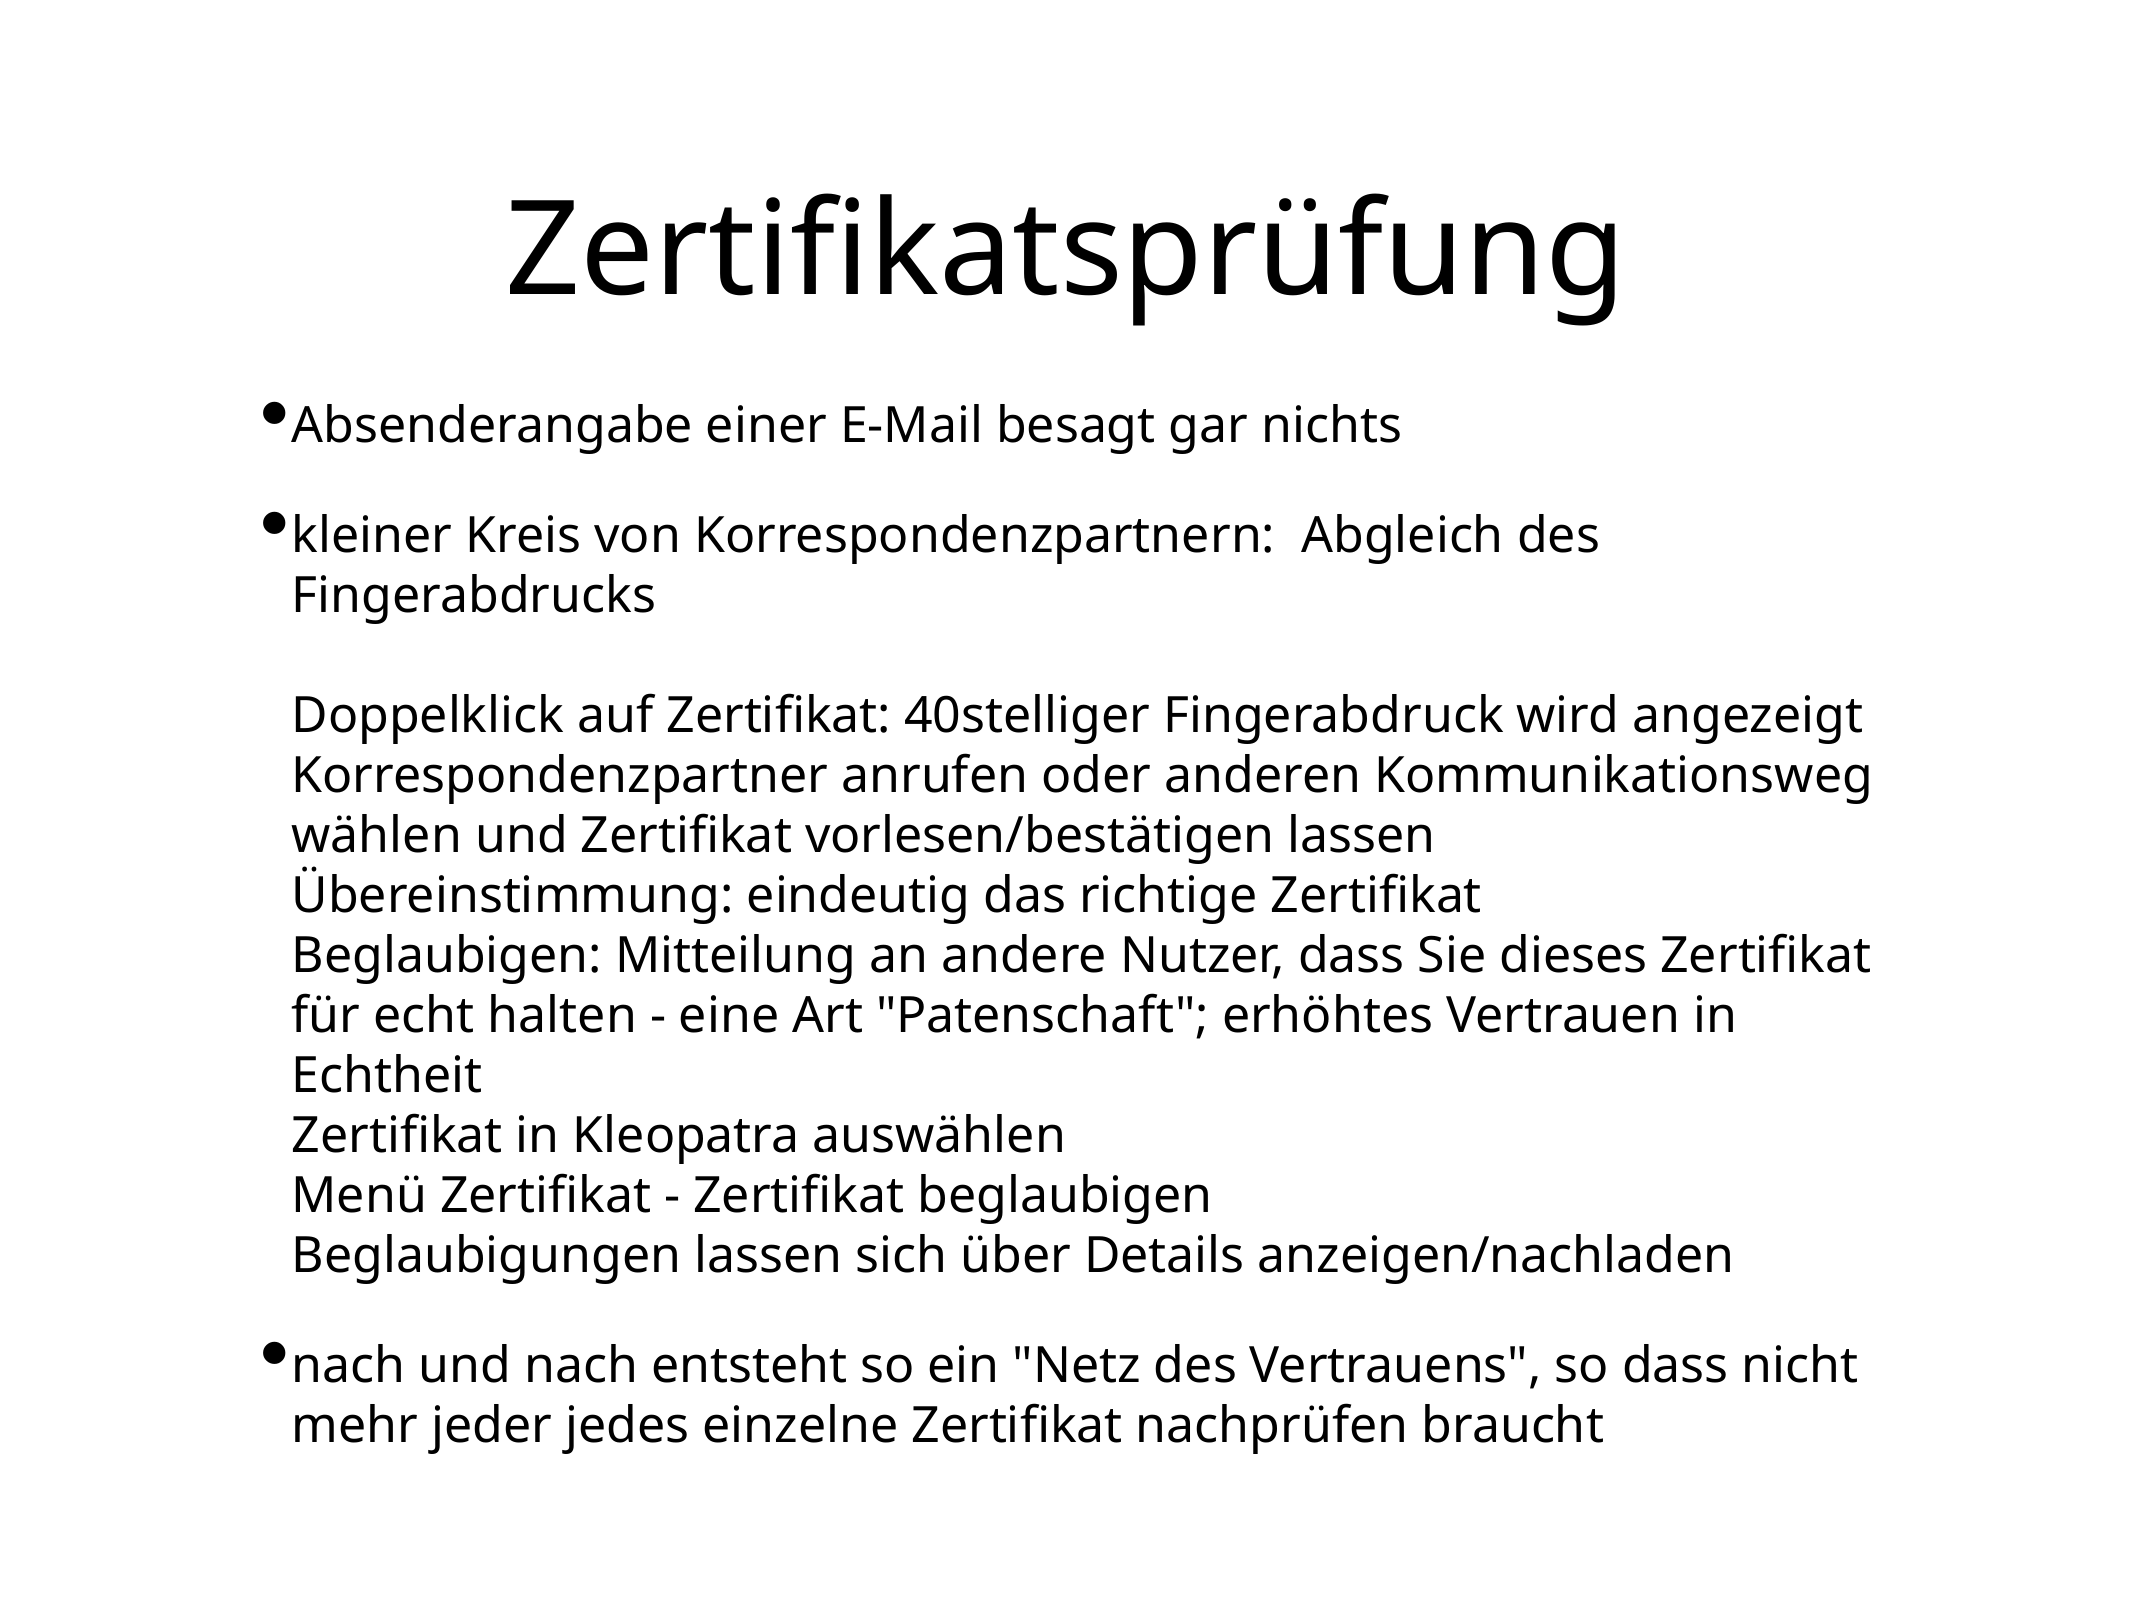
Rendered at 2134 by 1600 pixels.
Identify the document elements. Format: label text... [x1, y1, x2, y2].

list Absenderangabe einer E-Mail besagt gar nichts kleiner Kreis von Korrespondenzpartnern: Abgleich des Fingerabdrucks Doppelklick auf Zertifikat: 40stelliger Fingerabdruck wird angezeigt Korrespondenzpartner anrufen oder anderen Kommunikationsweg wählen und Zertifikat vorlesen/bestätigen lassen Übereinstimmung: eindeutig das richtige Zertifikat Beglaubigen: Mitteilung an andere Nutzer, dass Sie dieses Zertifikat für echt halten - eine Art "Patenschaft"; erhöhtes Vertrauen in Echtheit Zertifikat in Kleopatra auswählen Menü Zertifikat - Zertifikat beglaubigen Beglaubigungen lassen sich über Details anzeigen/nachladen nach und nach entsteht so ein "Netz des Vertrauens", so dass nicht mehr jeder jedes einzelne Zertifikat nachprüfen braucht [208, 454, 1925, 1392]
title Zertifikatsprüfung [208, 41, 1925, 442]
